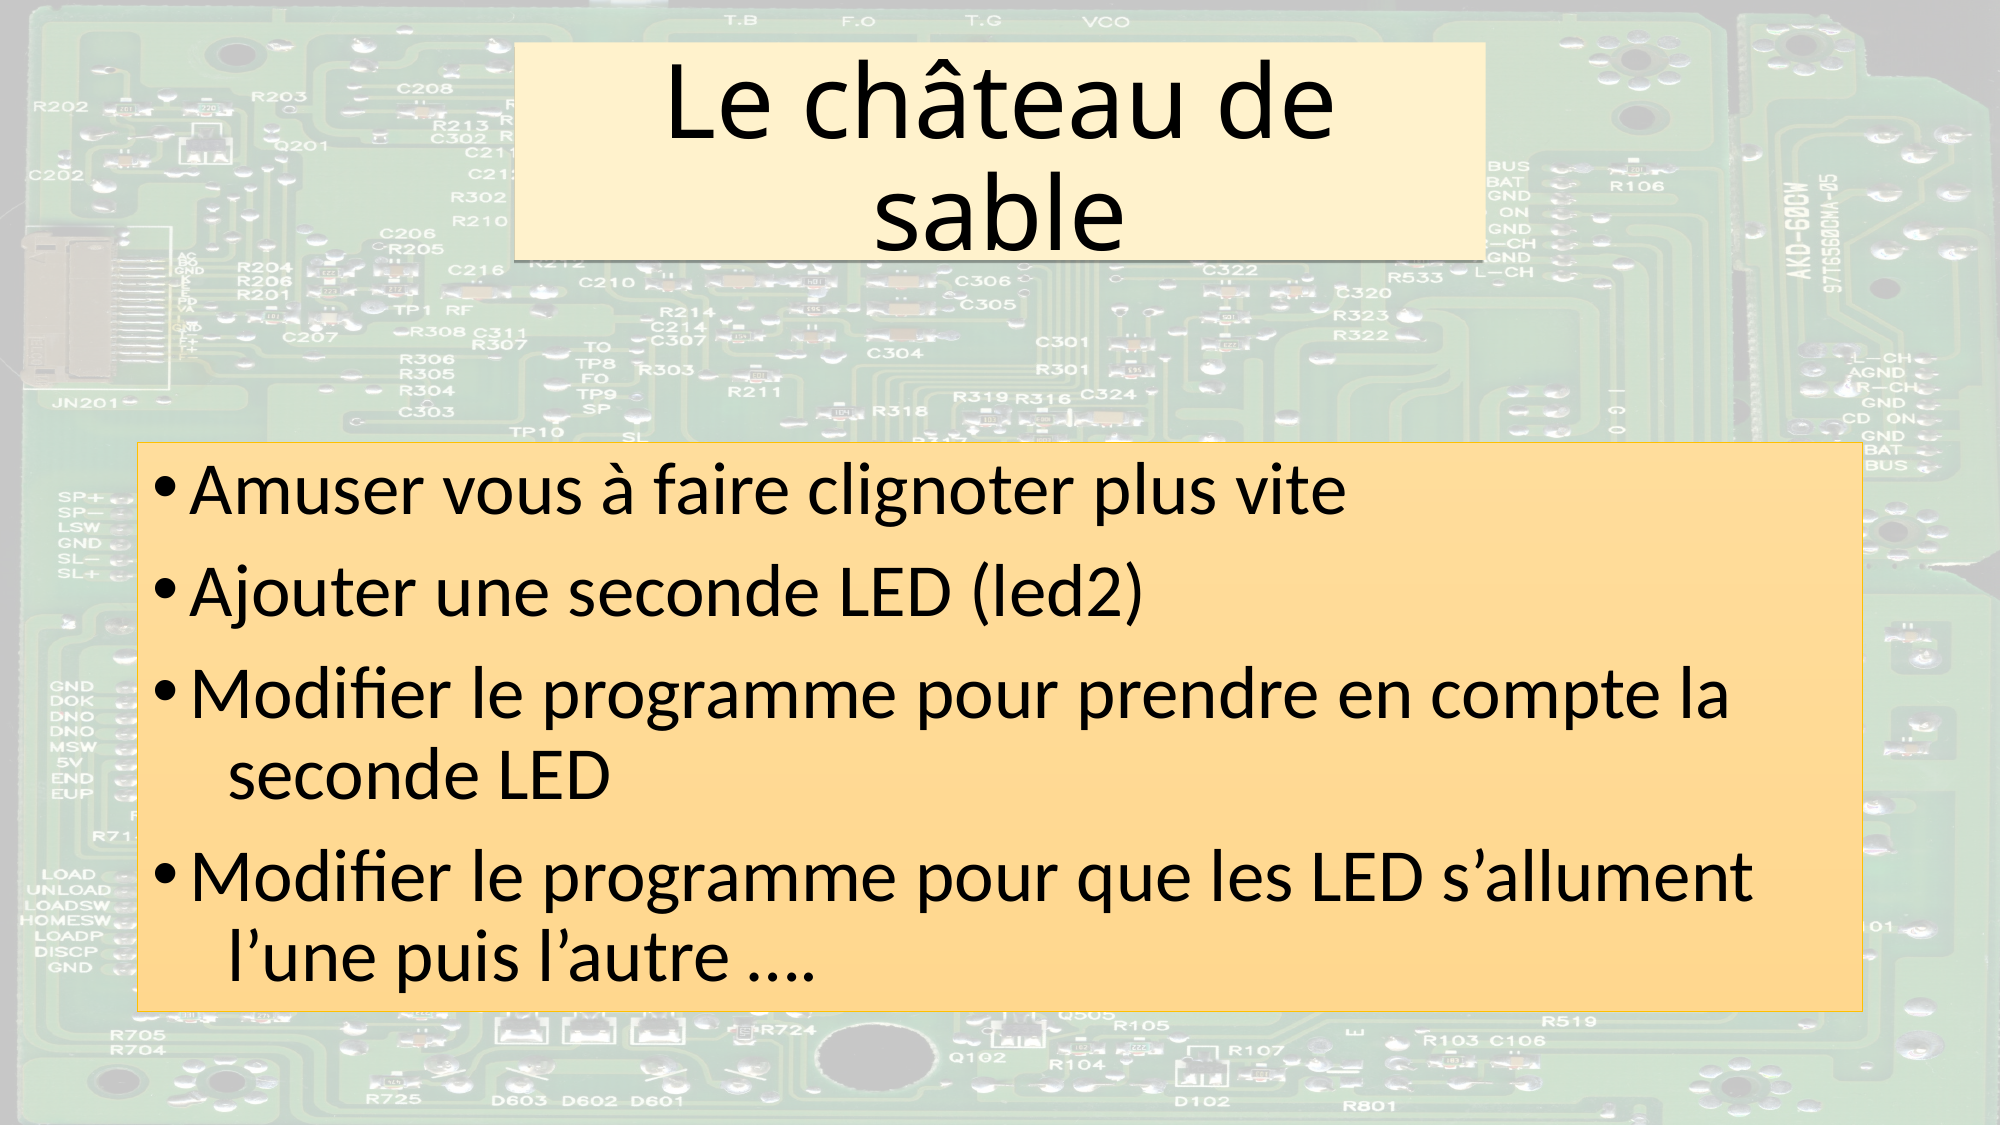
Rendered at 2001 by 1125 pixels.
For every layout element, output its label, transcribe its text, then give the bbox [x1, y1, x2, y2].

title Le château de sable [514, 42, 1486, 260]
list Amuser vous à faire clignoter plus vite Ajouter une seconde LED (led2) Modifier le programme pour prendre en compte la seconde LED Modifier le programme pour que les LED s’allument l’une puis l’autre …. [137, 442, 1863, 1012]
